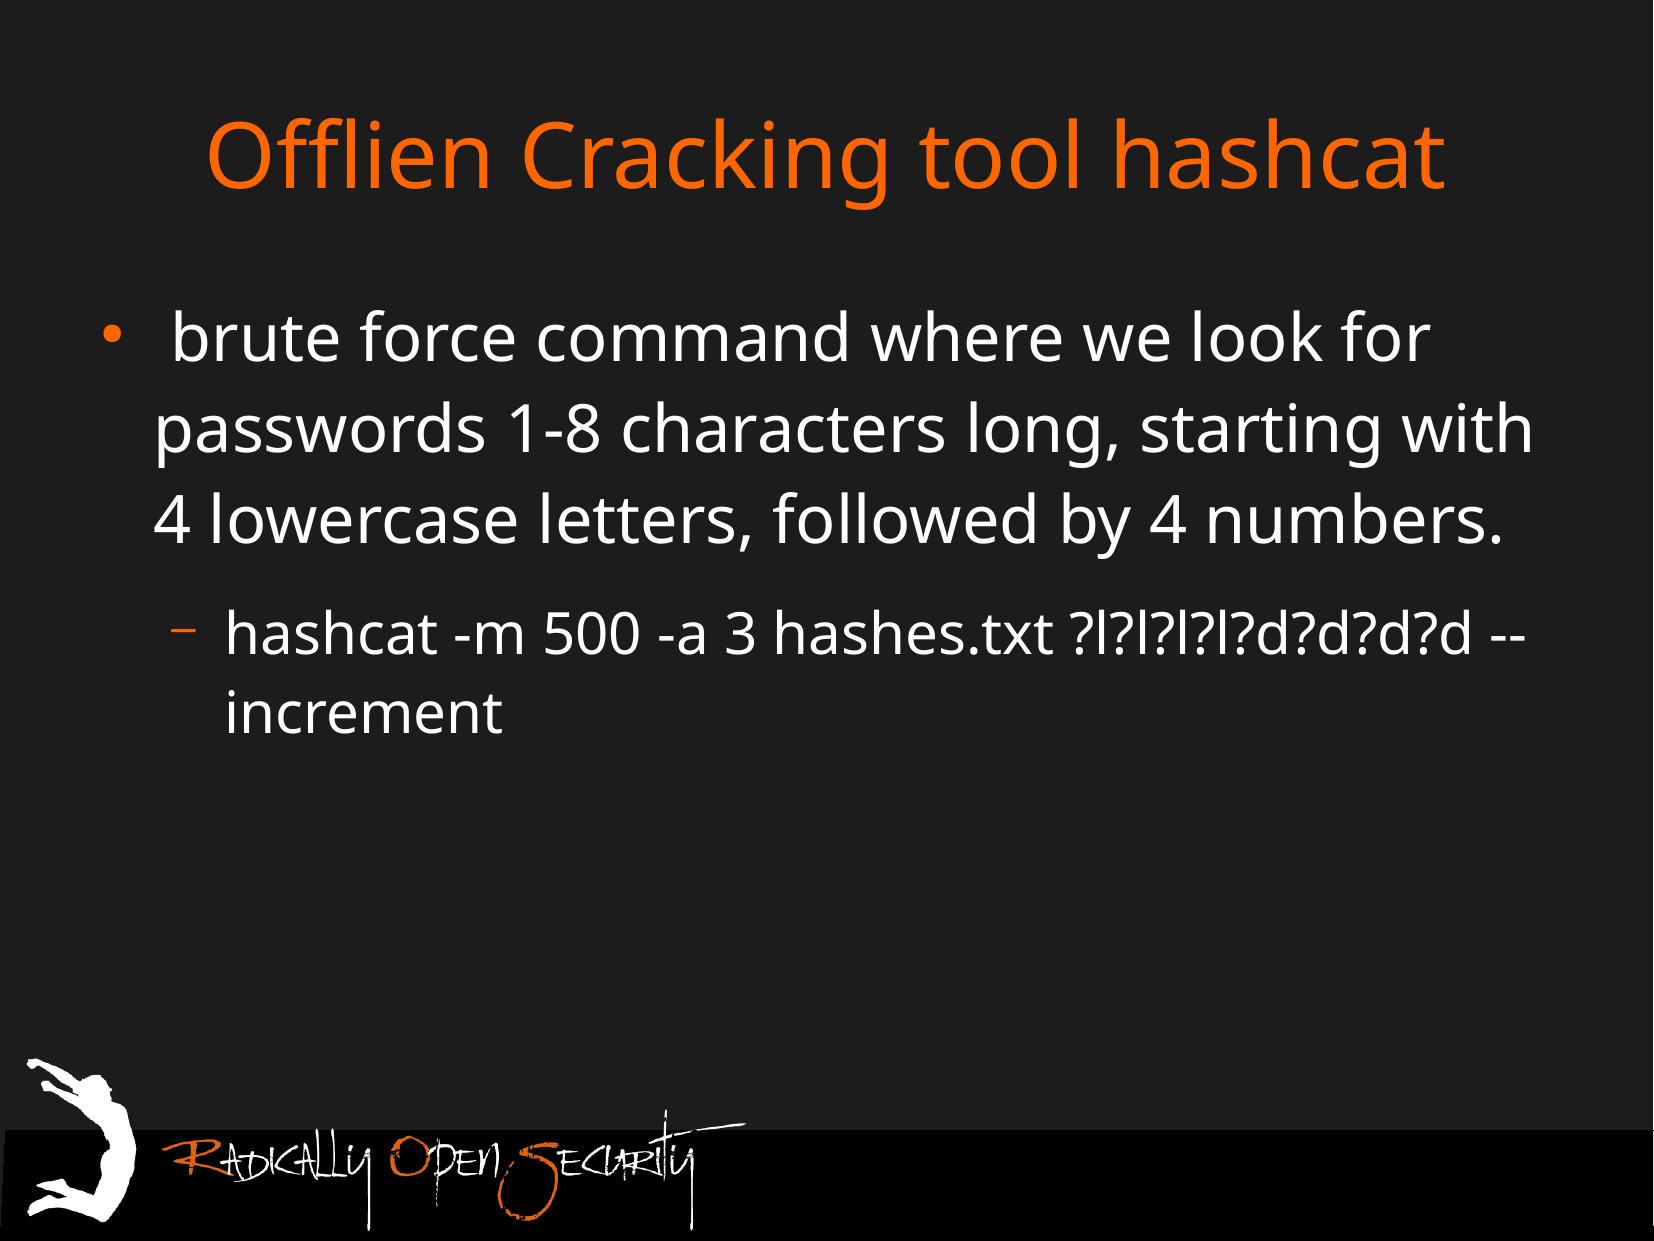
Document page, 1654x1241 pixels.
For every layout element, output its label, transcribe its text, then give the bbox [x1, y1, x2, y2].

title Offlien Cracking tool hashcat [82, 49, 1571, 257]
list brute force command where we look for passwords 1-8 characters long, starting with 4 lowercase letters, followed by 4 numbers. hashcat -m 500 -a 3 hashes.txt ?l?l?l?l?d?d?d?d --increment [82, 290, 1571, 1010]
picture [0, 1022, 778, 1241]
